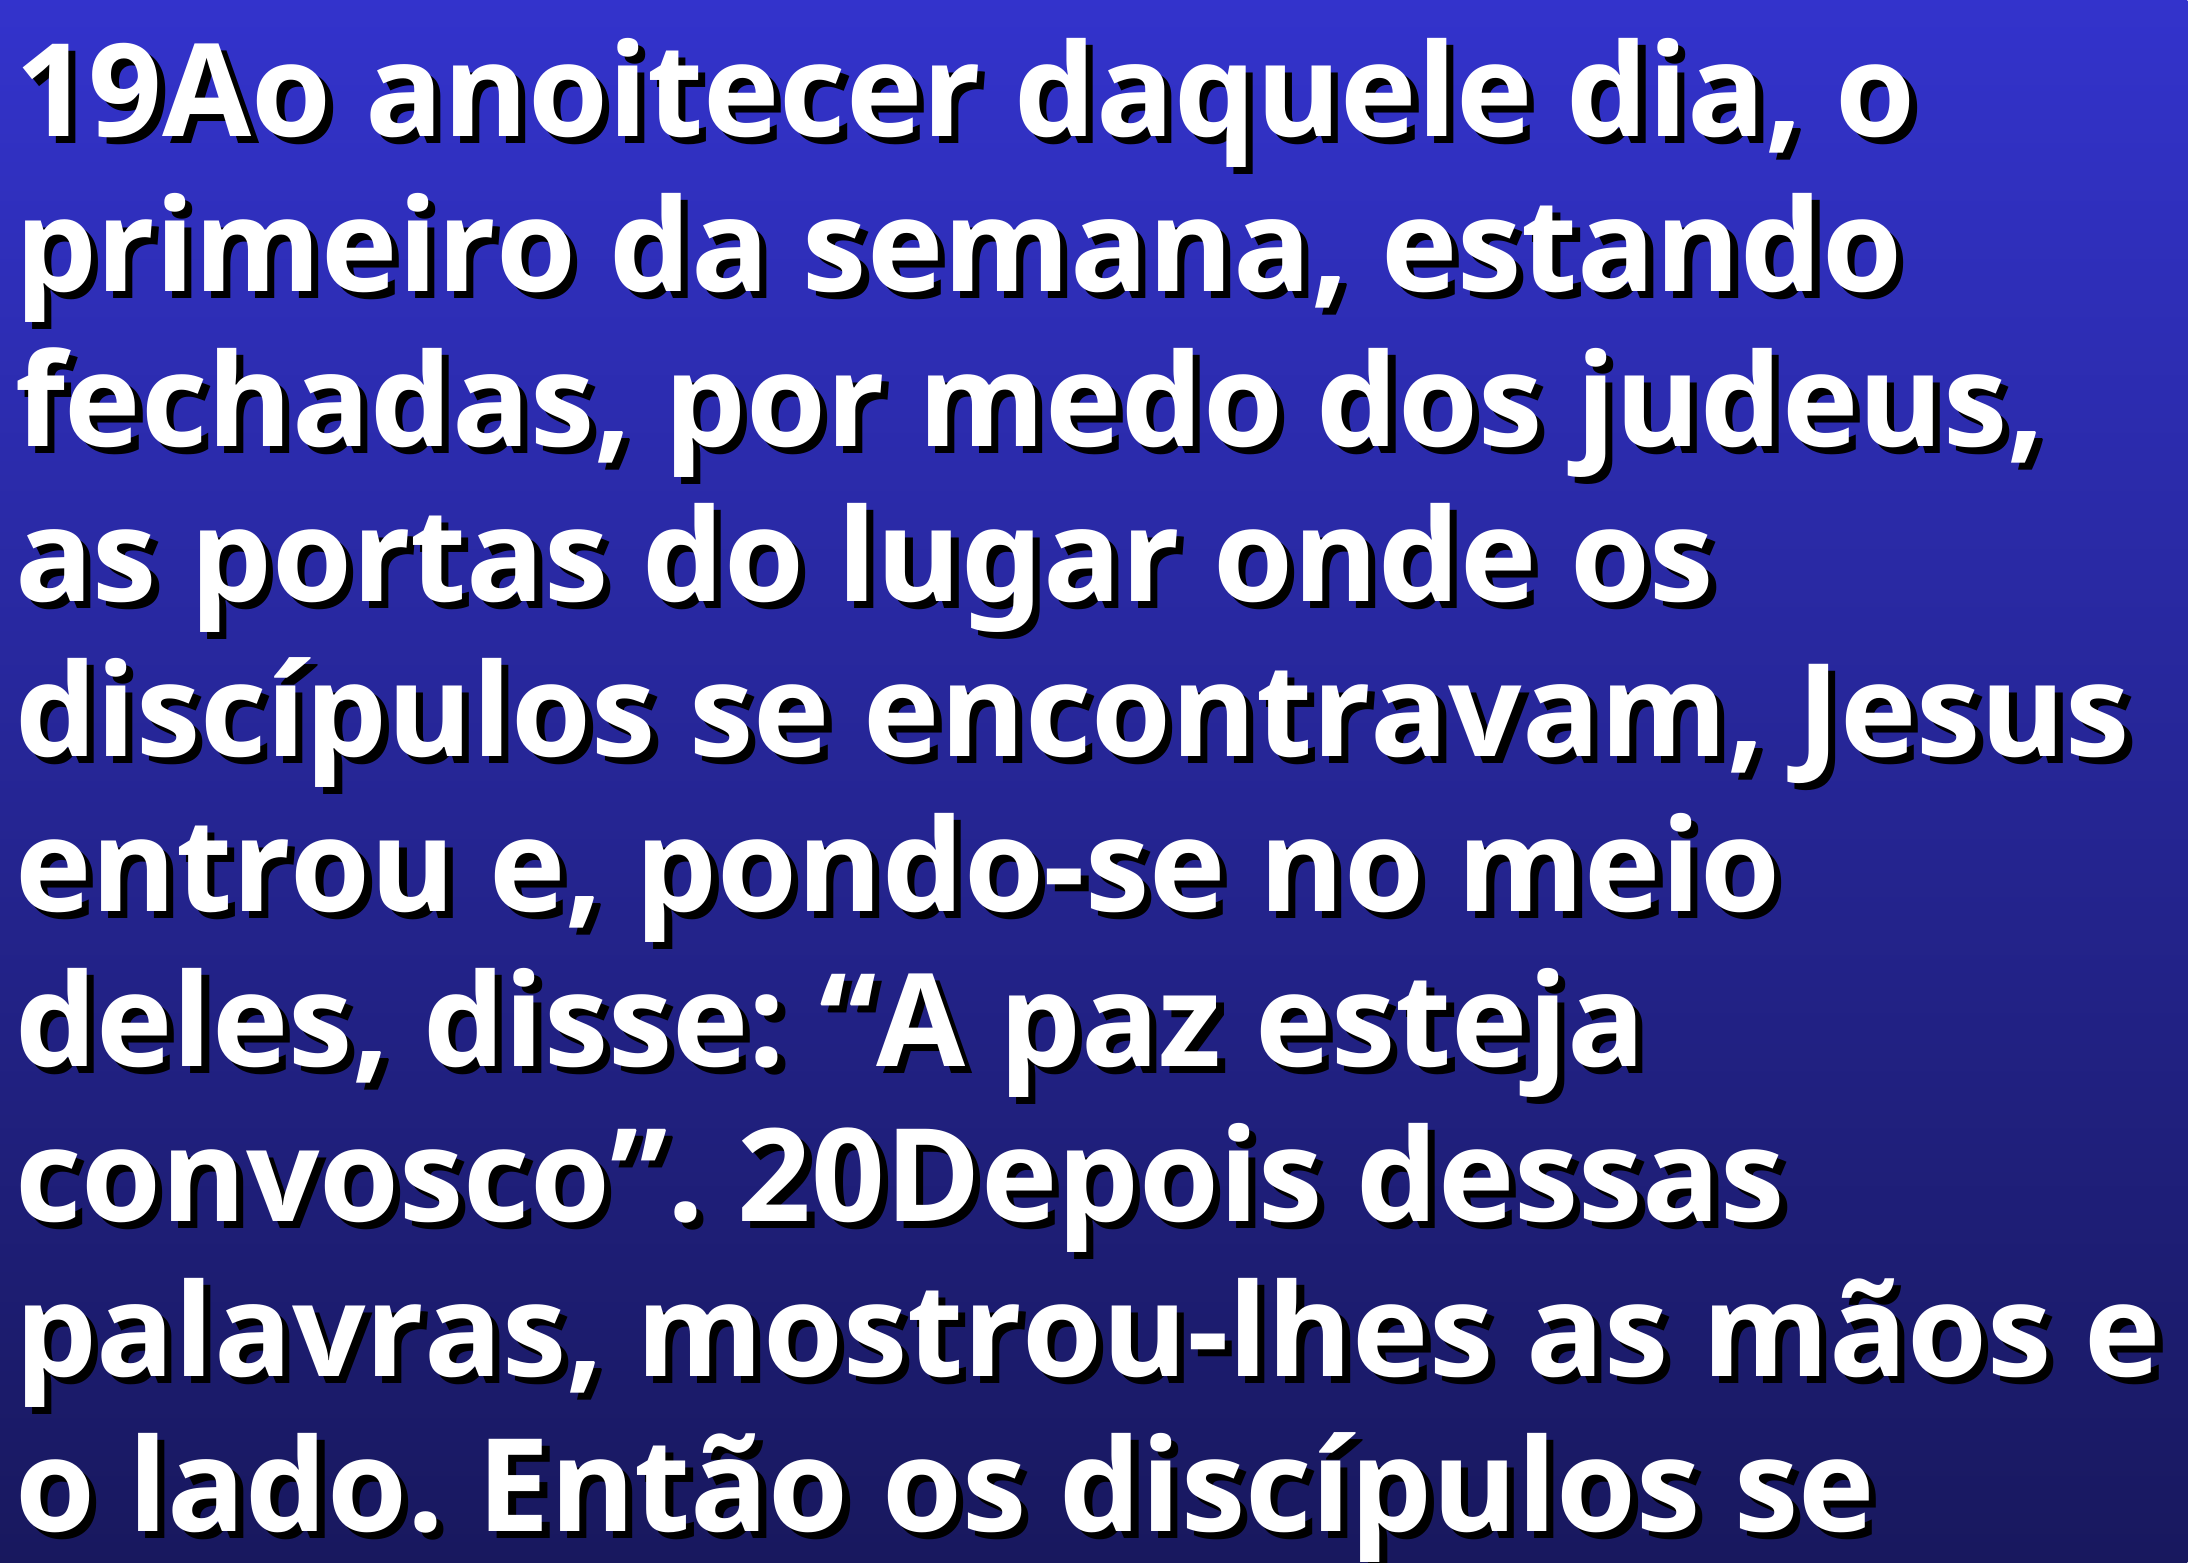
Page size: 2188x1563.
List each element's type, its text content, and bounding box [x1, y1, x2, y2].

text_box 19Ao anoitecer daquele dia, o primeiro da semana, estando fechadas, por medo dos judeus, as portas do lugar onde os discípulos se encontravam, Jesus entrou e, pondo-se no meio deles, disse: “A paz esteja convosco”. 20Depois dessas palavras, mostrou-lhes as mãos e o lado. Então os discípulos se alegraram por verem o Senhor. 21Novamente, Jesus disse: “A paz esteja convosco. Como o Pai me enviou, também eu vos envio”. 22E, depois de ter dito isso, soprou sobre eles e disse: “Recebei o Espírito Santo. 23A quem perdoardes os pecados, eles lhes serão perdoados; a quem não os perdoardes, eles lhes serão retidos”. [0, 0, 2188, 1563]
